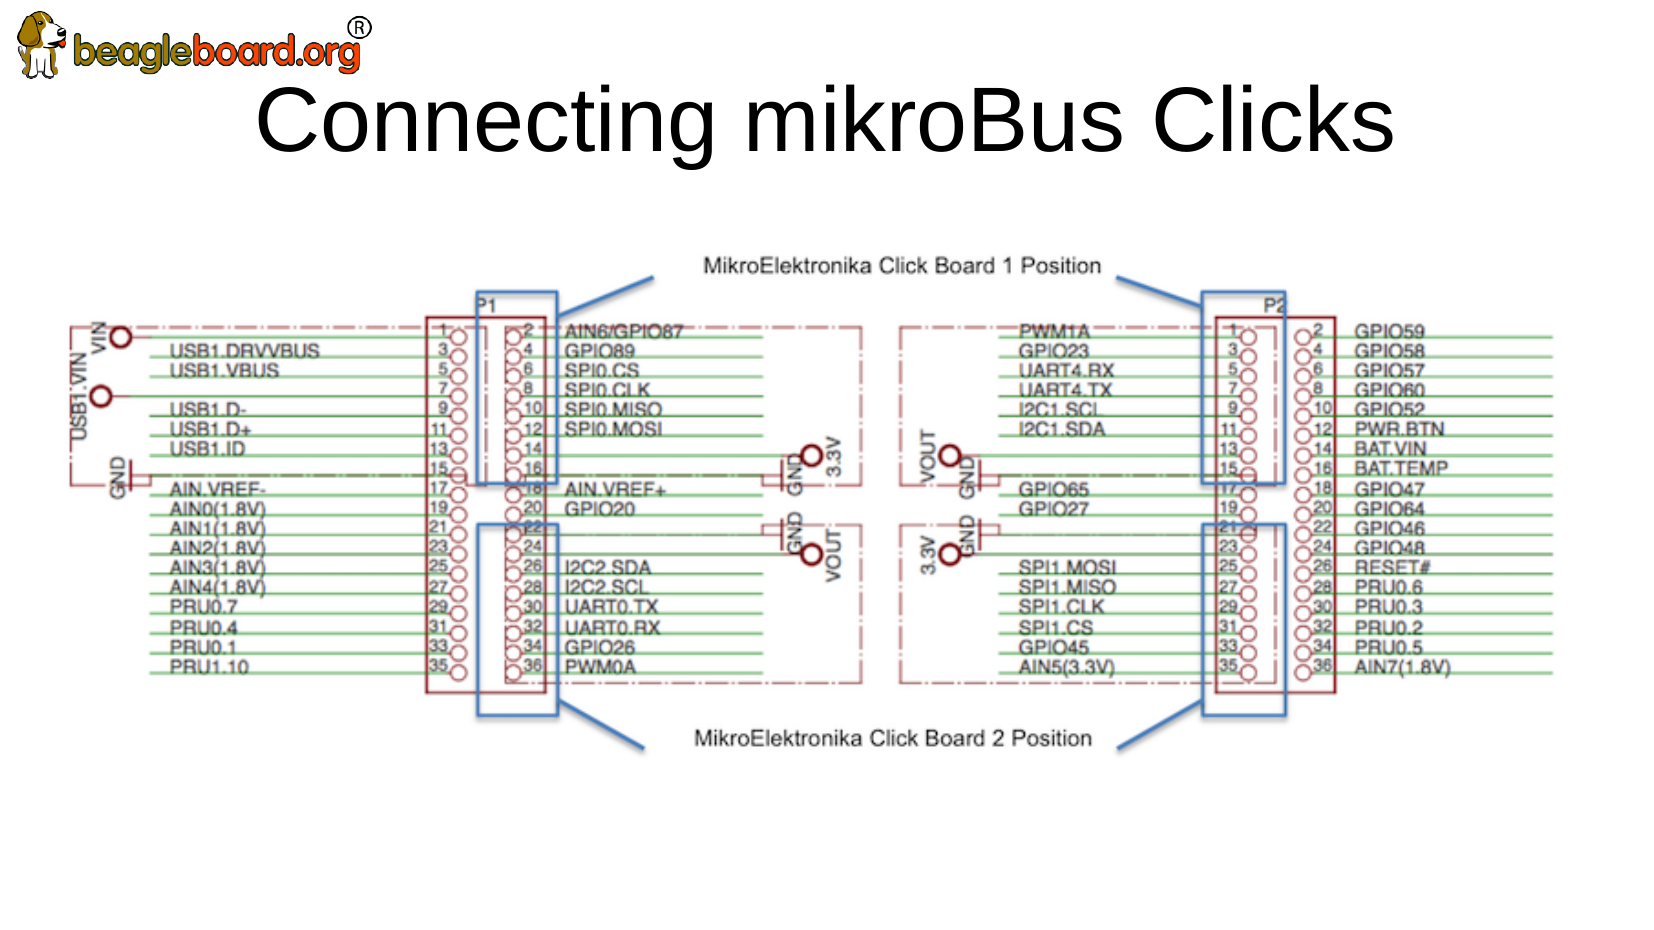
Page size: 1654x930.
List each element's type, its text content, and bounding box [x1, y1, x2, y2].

text_box Connecting mikroBus Clicks [82, 36, 1571, 193]
picture [17, 11, 372, 79]
picture [0, 242, 1643, 765]
